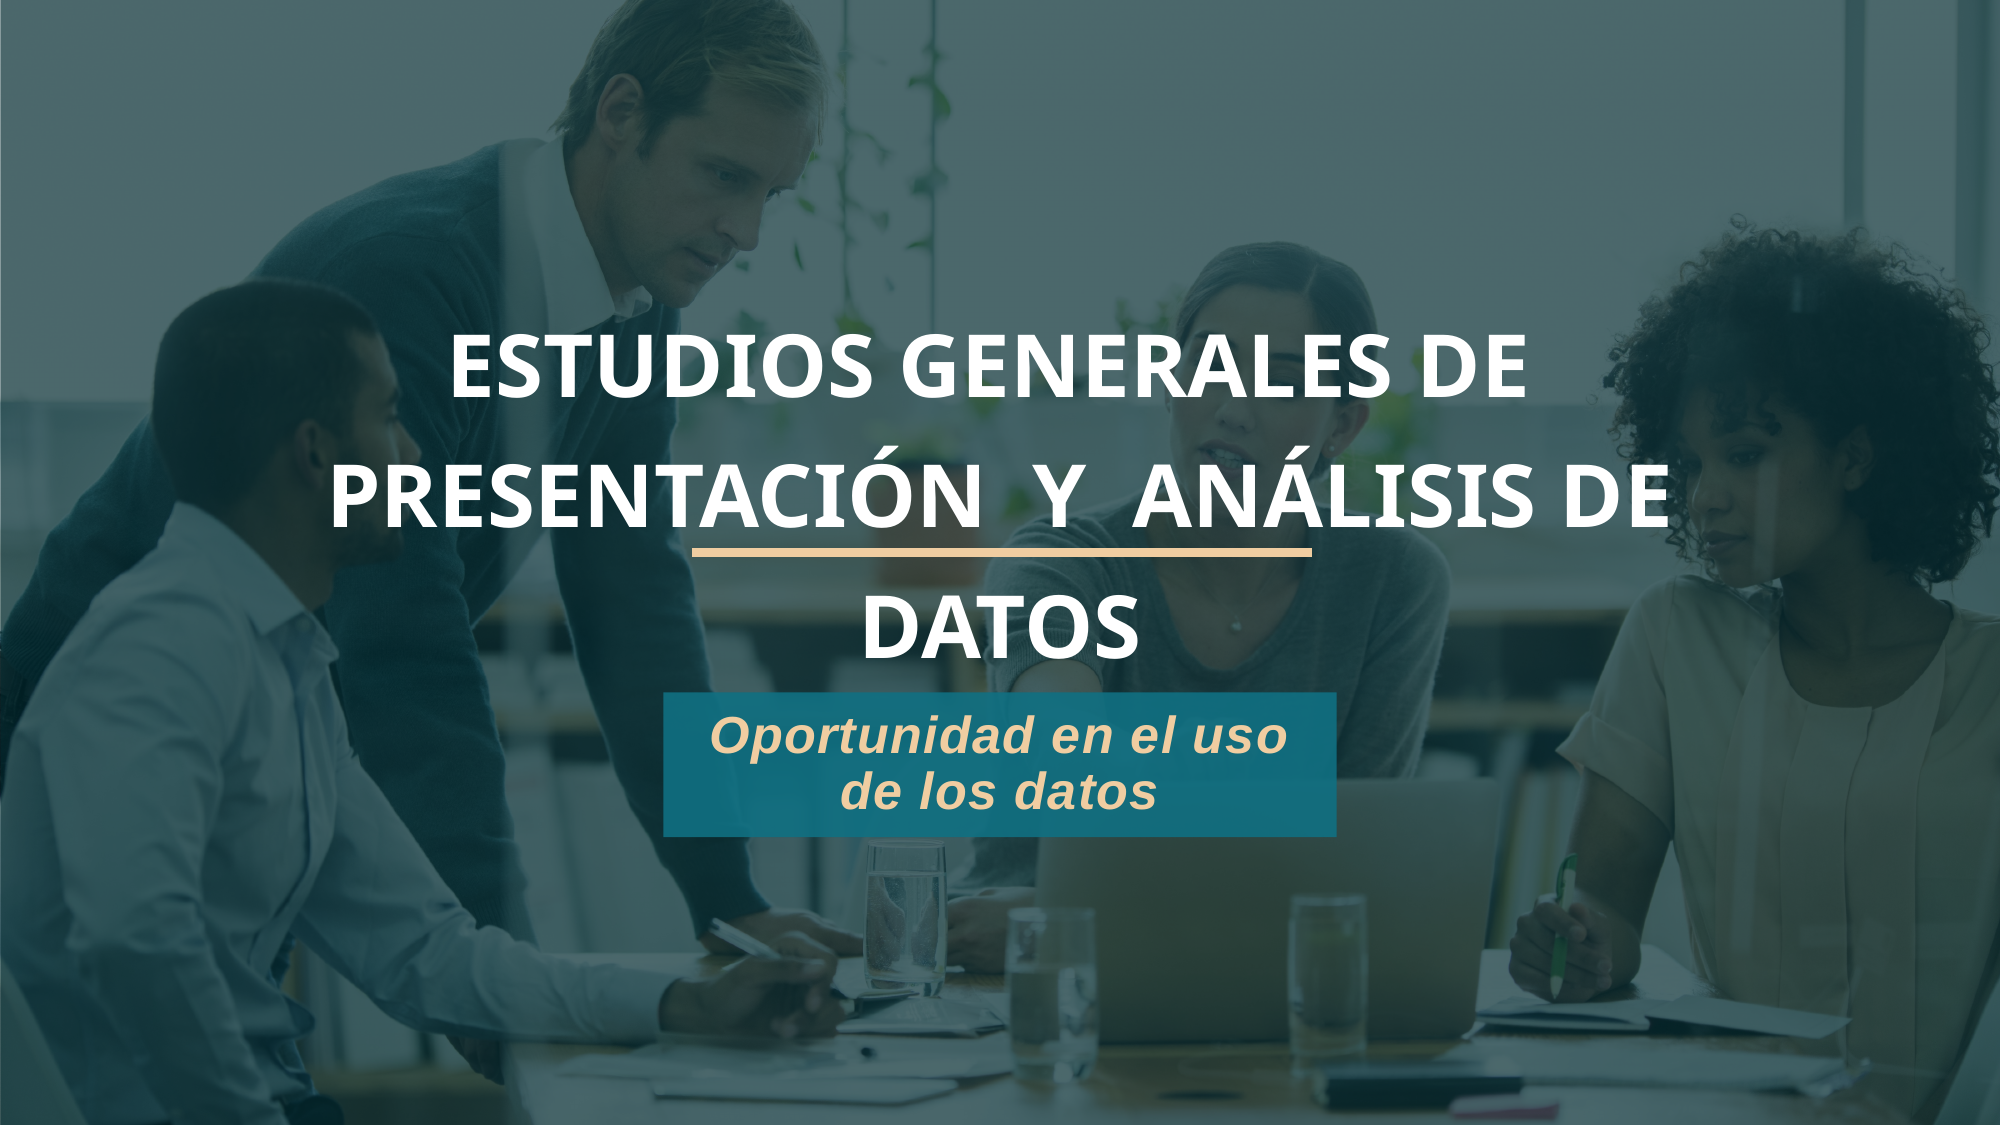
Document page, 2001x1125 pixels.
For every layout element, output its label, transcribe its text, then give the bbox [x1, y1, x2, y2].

title ESTUDIOS GENERALES DE PRESENTACIÓN Y ANÁLISIS DE DATOS [249, 274, 1750, 684]
text_box [0, 0, 2000, 1125]
subtitle Oportunidad en el uso de los datos [663, 692, 1337, 838]
